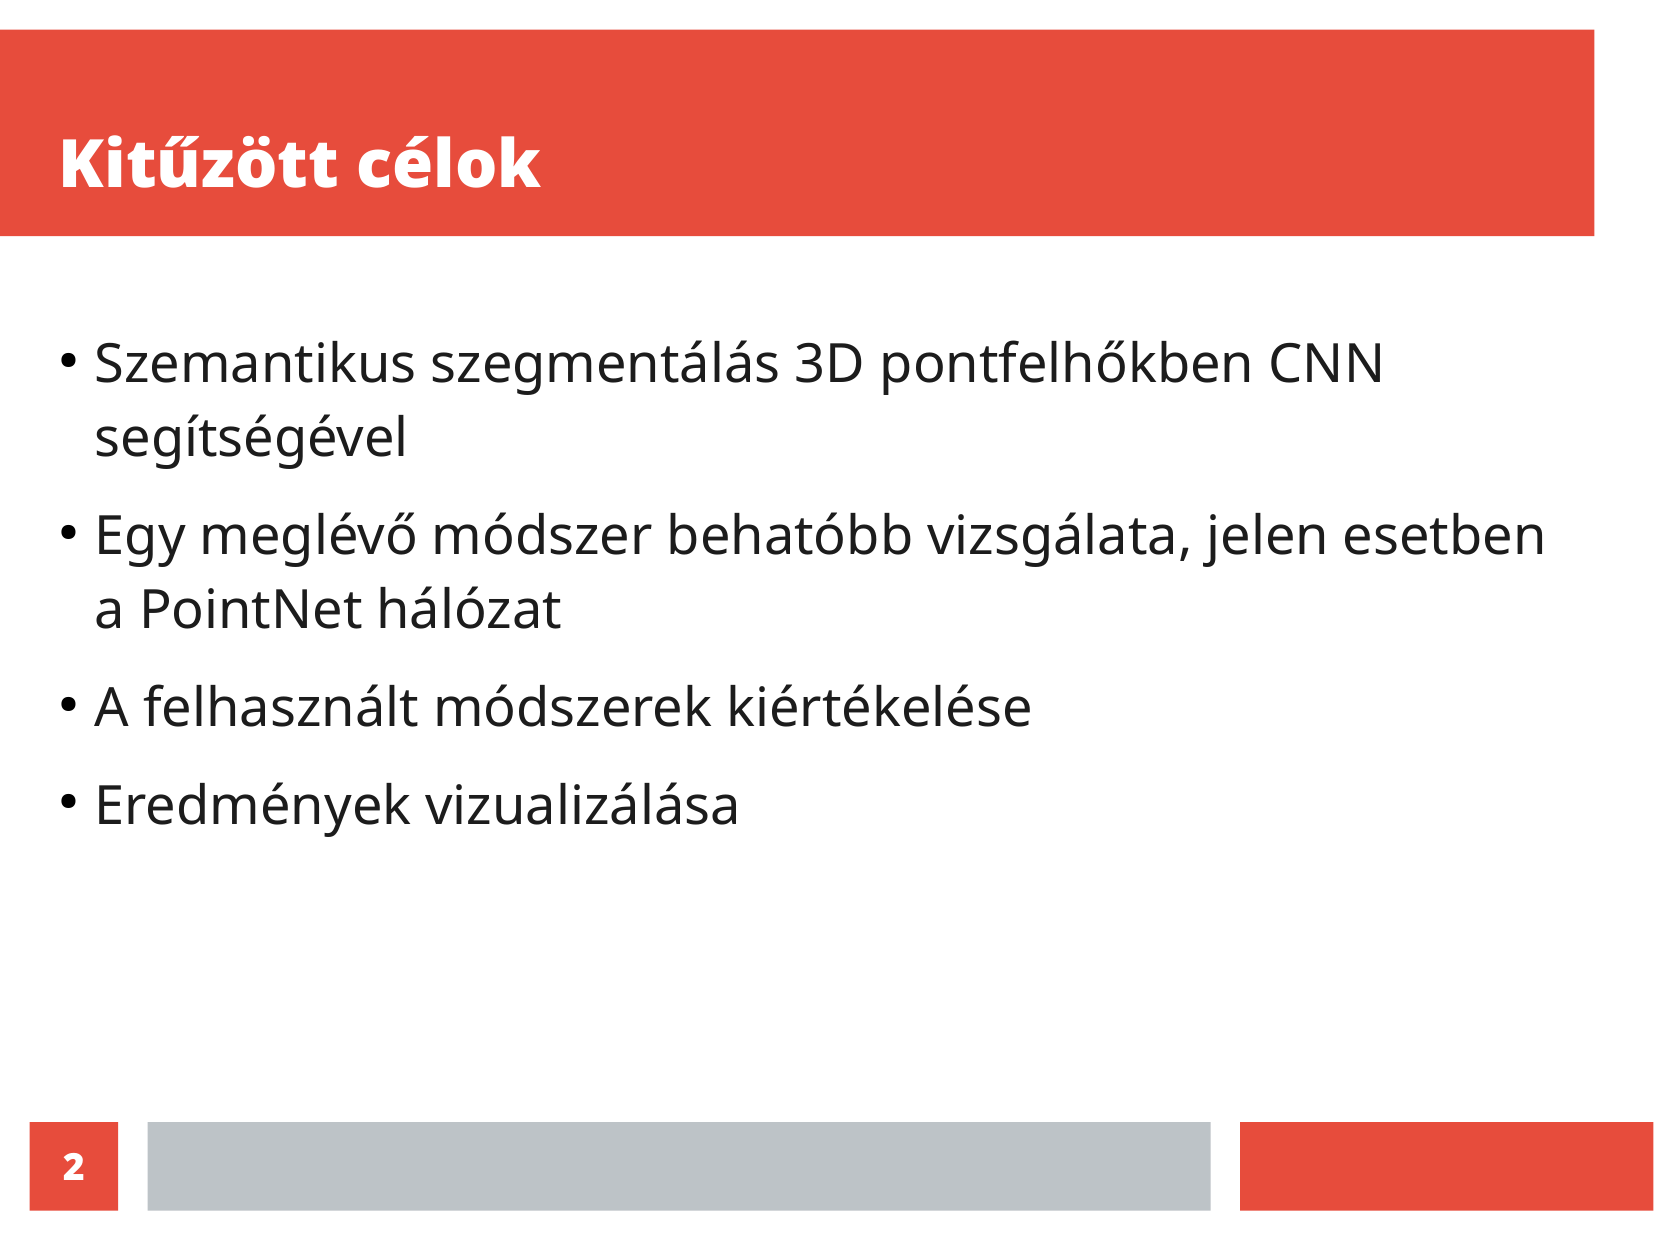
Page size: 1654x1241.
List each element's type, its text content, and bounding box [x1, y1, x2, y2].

list Szemantikus szegmentálás 3D pontfelhőkben CNN segítségével Egy meglévő módszer behatóbb vizsgálata, jelen esetben a PointNet hálózat A felhasznált módszerek kiértékelése Eredmények vizualizálása [59, 324, 1565, 1093]
title Kitűzött célok [59, 59, 1595, 207]
